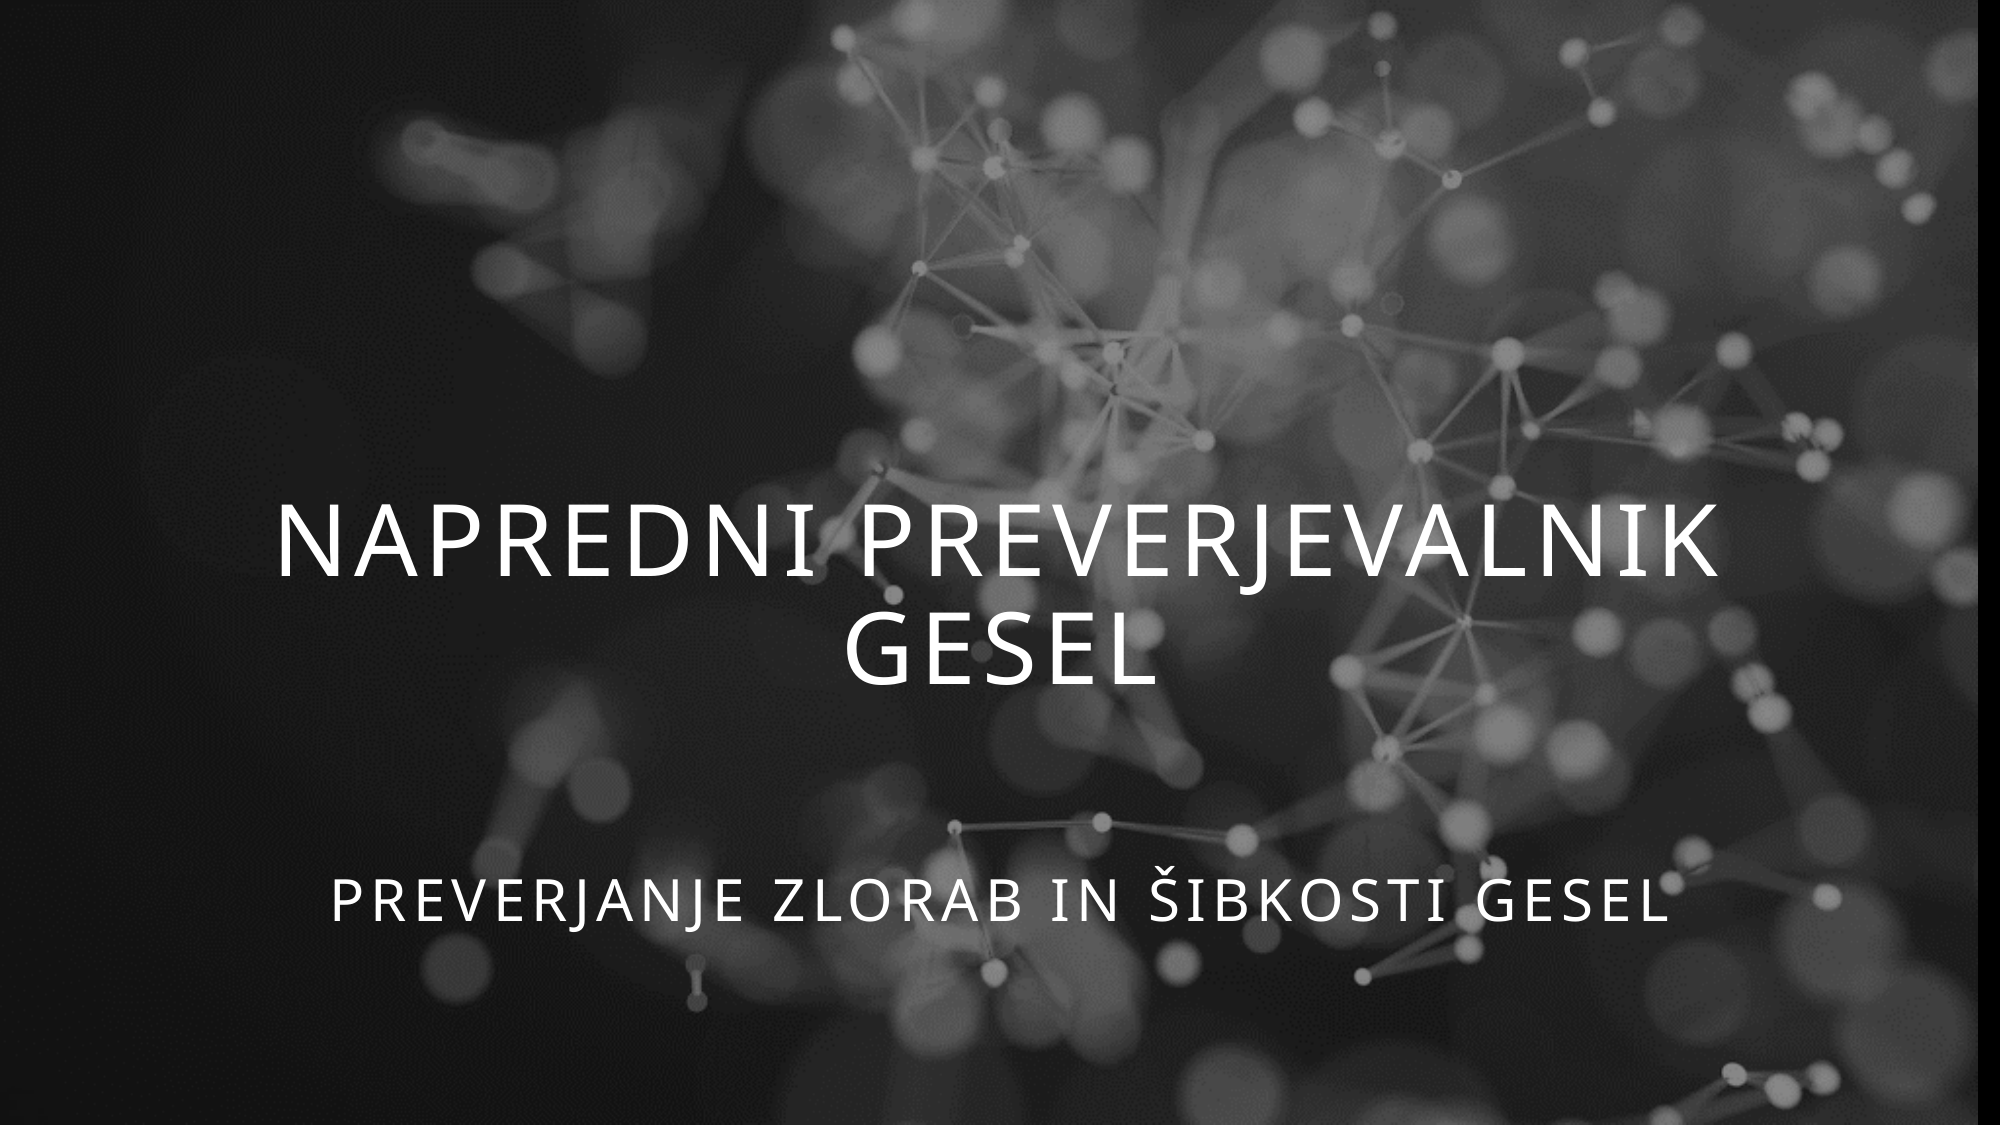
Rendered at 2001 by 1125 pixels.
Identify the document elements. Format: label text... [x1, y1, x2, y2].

title Napredni preverjevalnik gesel [249, 410, 1750, 714]
picture [0, 0, 1978, 1125]
text_box Preverjanje zlorab in šibkosti gesel [249, 714, 1750, 1090]
